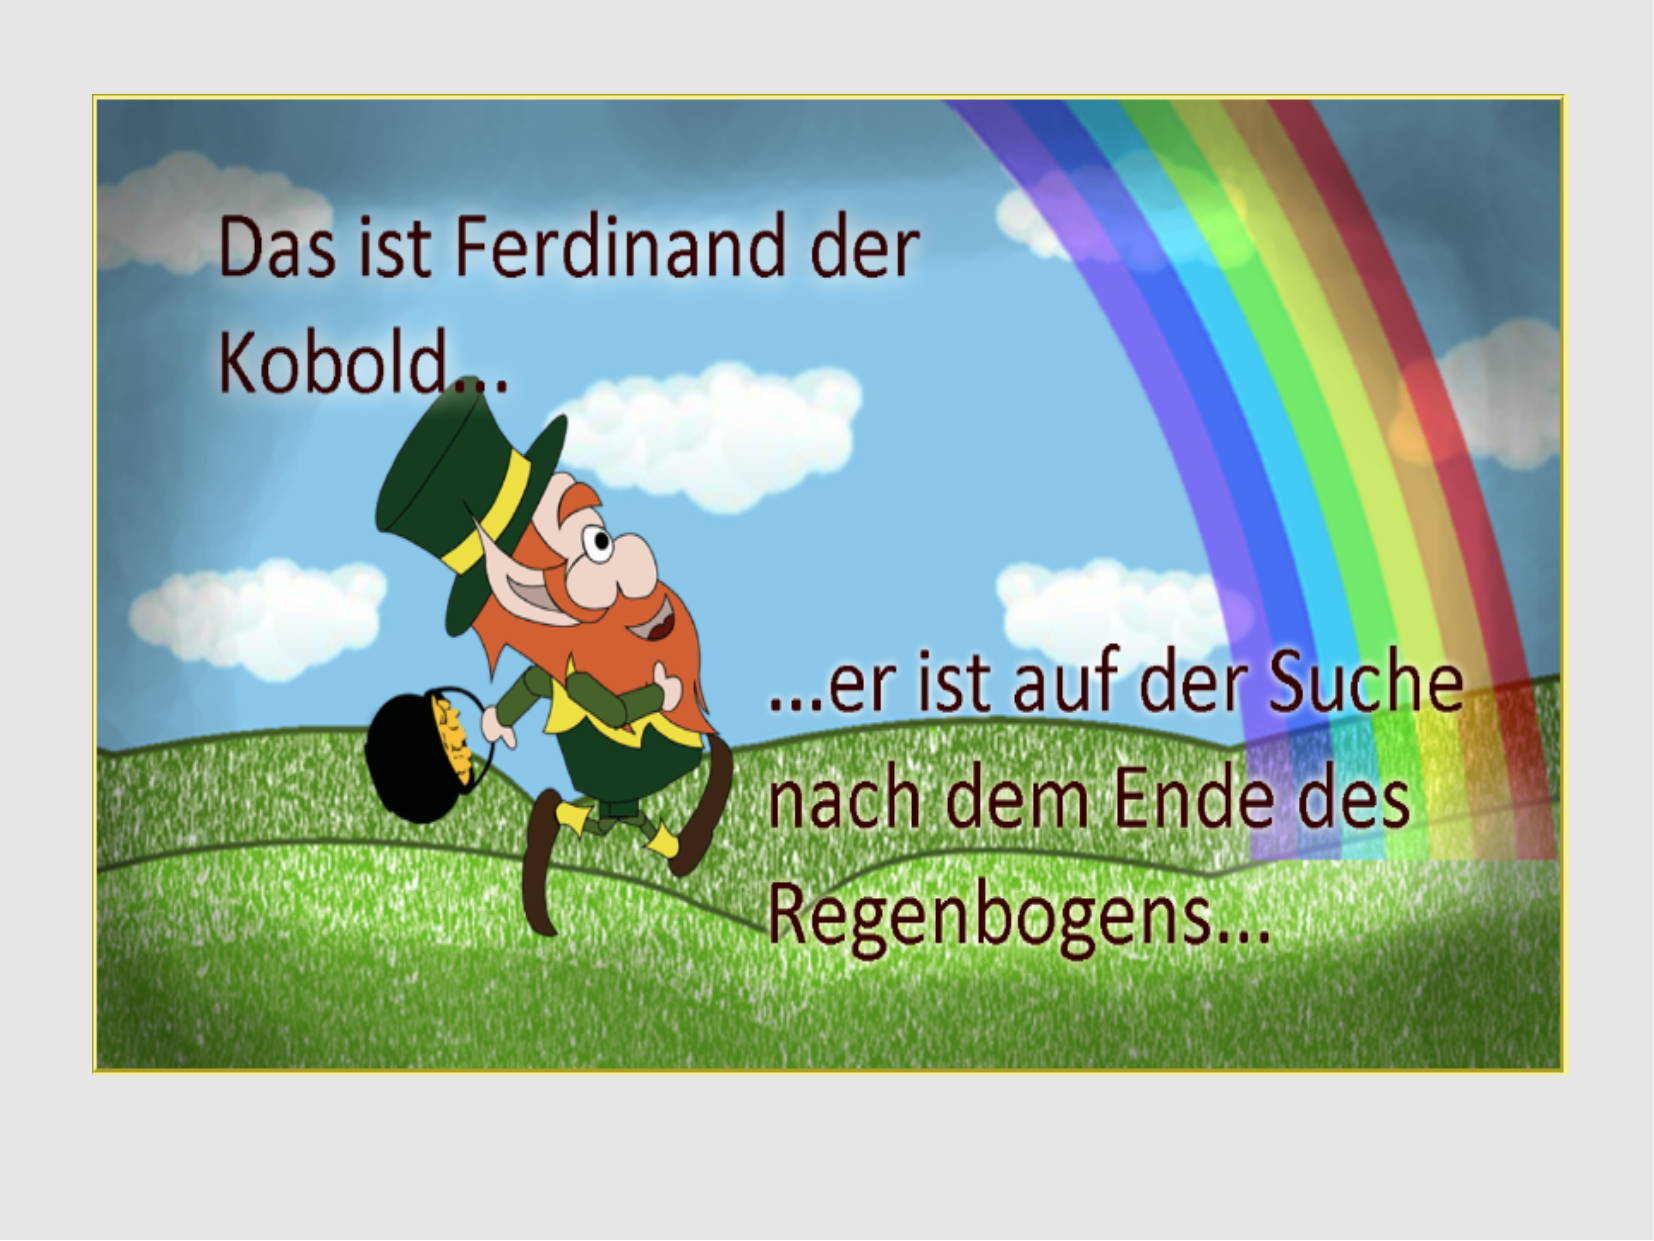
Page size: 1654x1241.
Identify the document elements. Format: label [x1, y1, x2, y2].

picture [92, 94, 1569, 1075]
